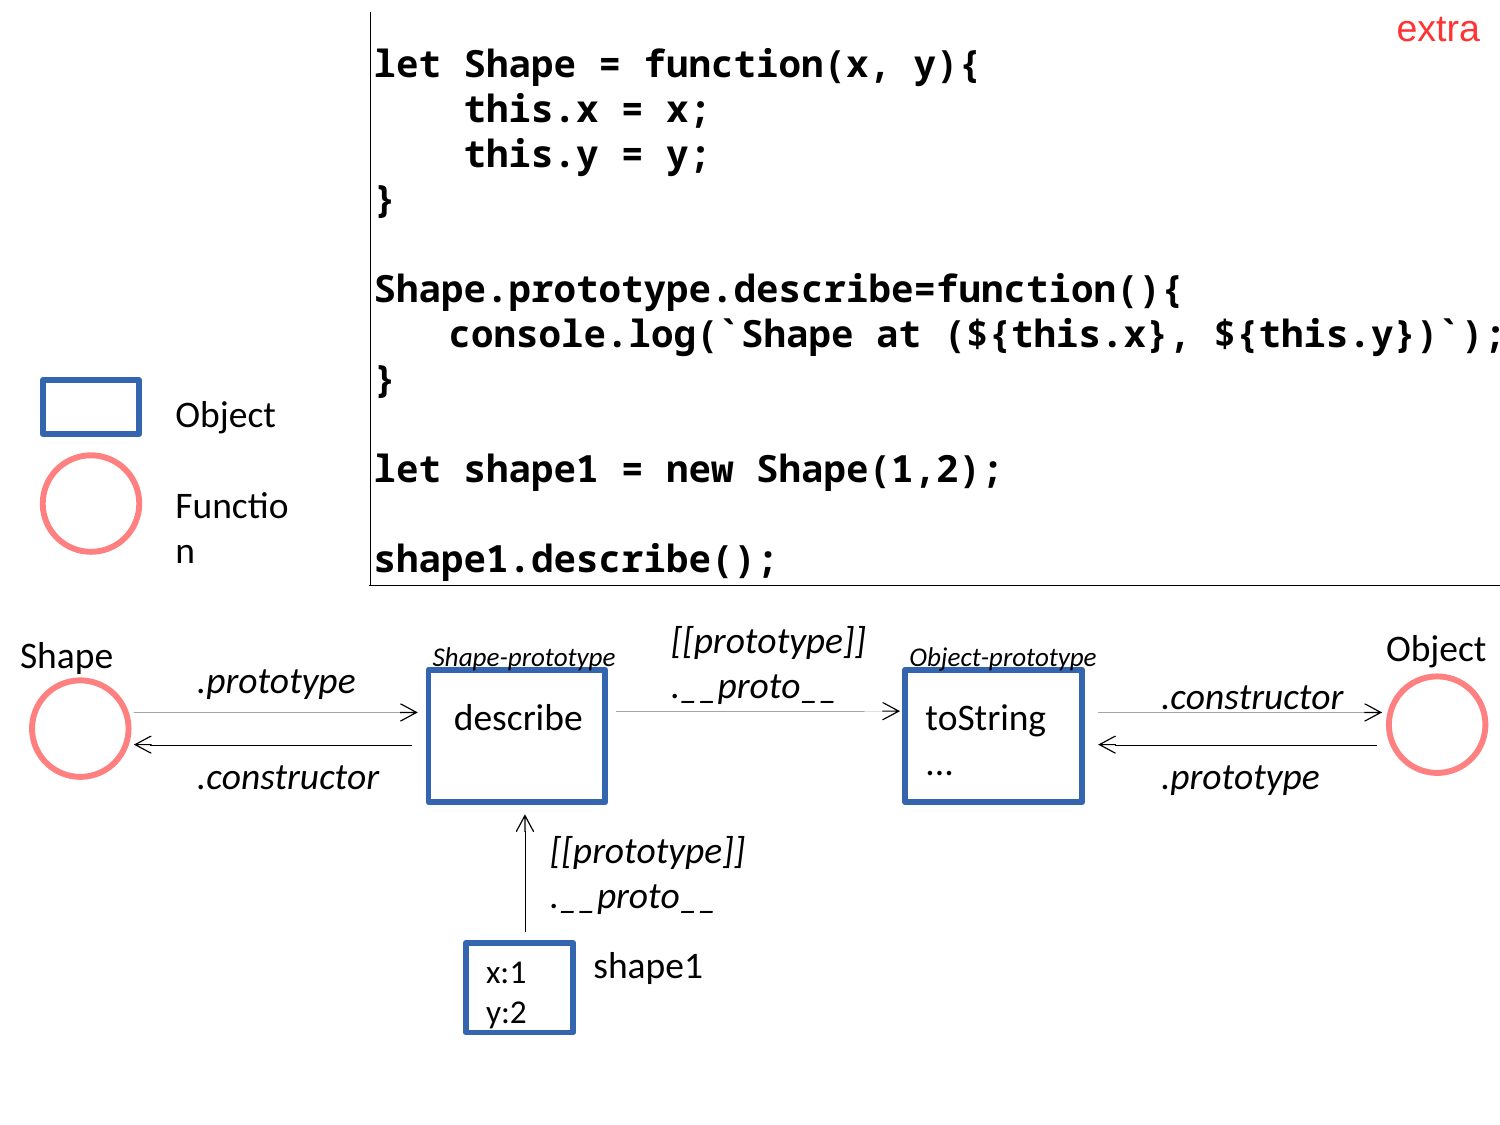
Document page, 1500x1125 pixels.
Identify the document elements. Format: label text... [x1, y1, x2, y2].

text_box .prototype [1146, 746, 1361, 805]
text_box let Shape = function(x, y){ this.x = x; this.y = y; } Shape.prototype.describe=function(){ console.log(`Shape at (${this.x}, ${this.y})`); } let shape1 = new Shape(1,2); shape1.describe(); [371, 32, 1500, 585]
text_box [[prototype]] .__proto__ [535, 818, 810, 969]
text_box Function [160, 473, 322, 579]
text_box Object [1371, 616, 1500, 676]
text_box .constructor [182, 744, 397, 805]
text_box shape1 [590, 969, 740, 994]
text_box Object [160, 382, 322, 443]
text_box toString ... [910, 685, 1077, 791]
text_box describe [439, 685, 606, 776]
text_box Shape [5, 623, 167, 684]
text_box [[prototype]] .__proto__ [656, 608, 904, 759]
text_box .prototype [182, 648, 397, 709]
text_box Object-prototype [894, 632, 1163, 680]
text_box Shape-prototype [417, 632, 686, 680]
text_box let Shape = function(x, y){ this.x = x; this.y = y; } Shape.prototype.describe=function(){ console.log(`Shape at (${this.x}, ${this.y})`); } let shape1 = new Shape(1,2); shape1.describe(); [358, 32, 1500, 587]
text_box .constructor [1146, 664, 1361, 725]
text_box extra [1381, 0, 1495, 57]
text_box x:1 y:2 [471, 942, 590, 1038]
